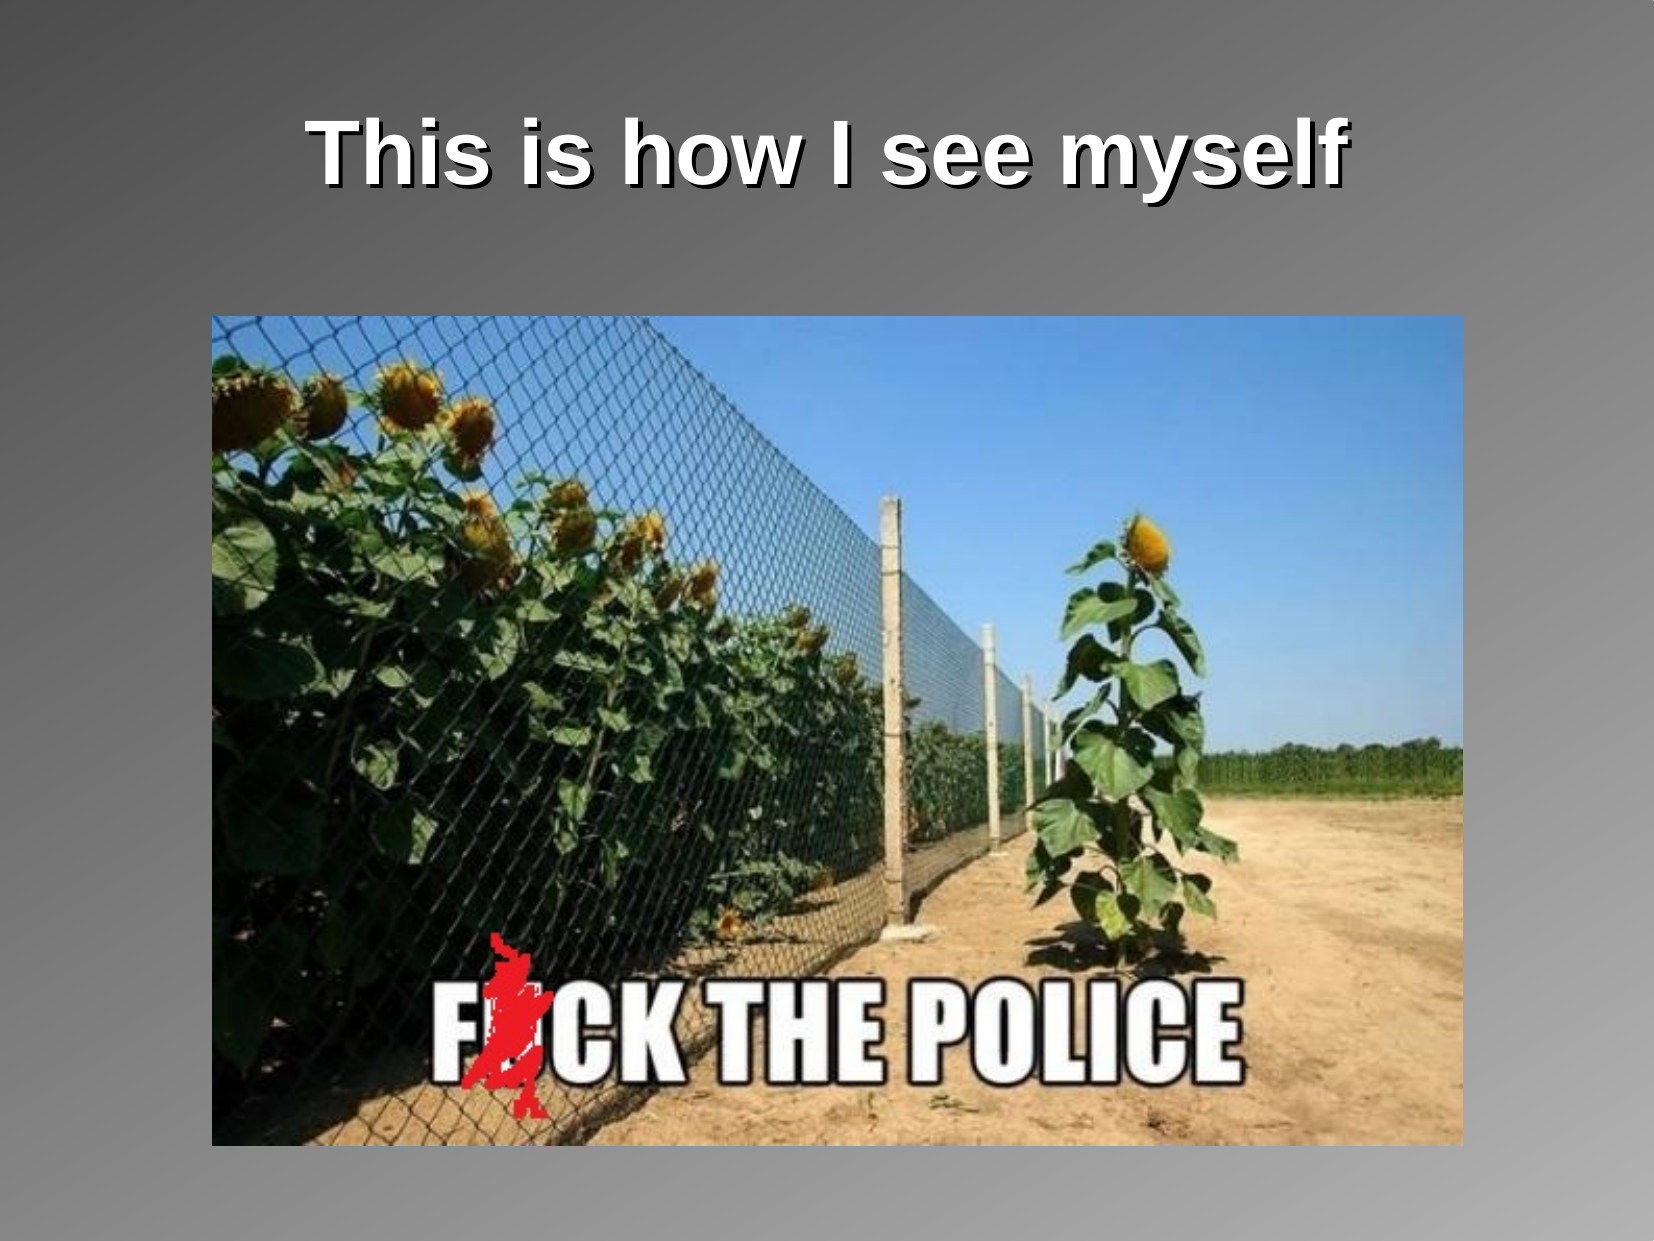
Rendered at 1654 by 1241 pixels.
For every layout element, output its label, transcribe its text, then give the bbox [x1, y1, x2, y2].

title This is how I see myself [82, 49, 1571, 257]
picture [212, 316, 1463, 1146]
